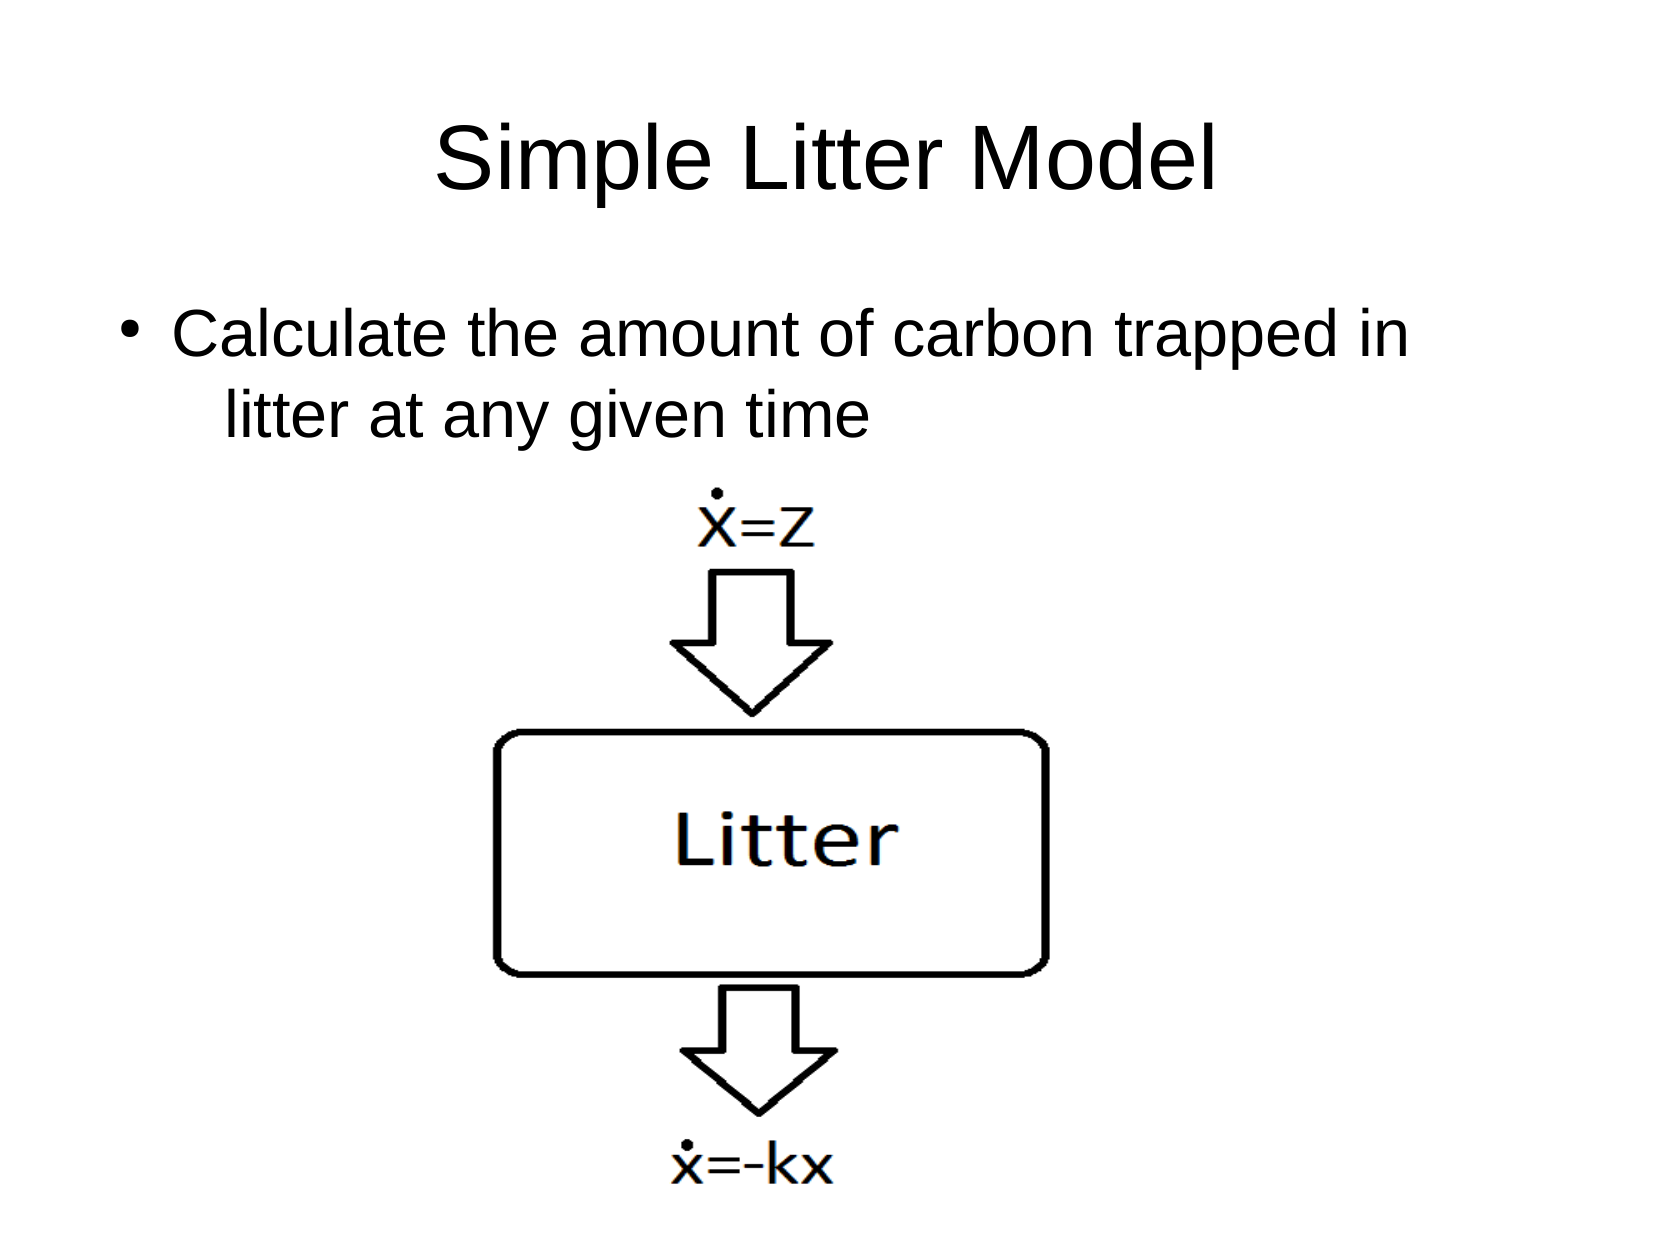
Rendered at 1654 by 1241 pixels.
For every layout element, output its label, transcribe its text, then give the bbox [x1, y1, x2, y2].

title Simple Litter Model [82, 49, 1571, 257]
picture [445, 472, 1075, 1214]
list Calculate the amount of carbon trapped in litter at any given time [82, 290, 1538, 1010]
